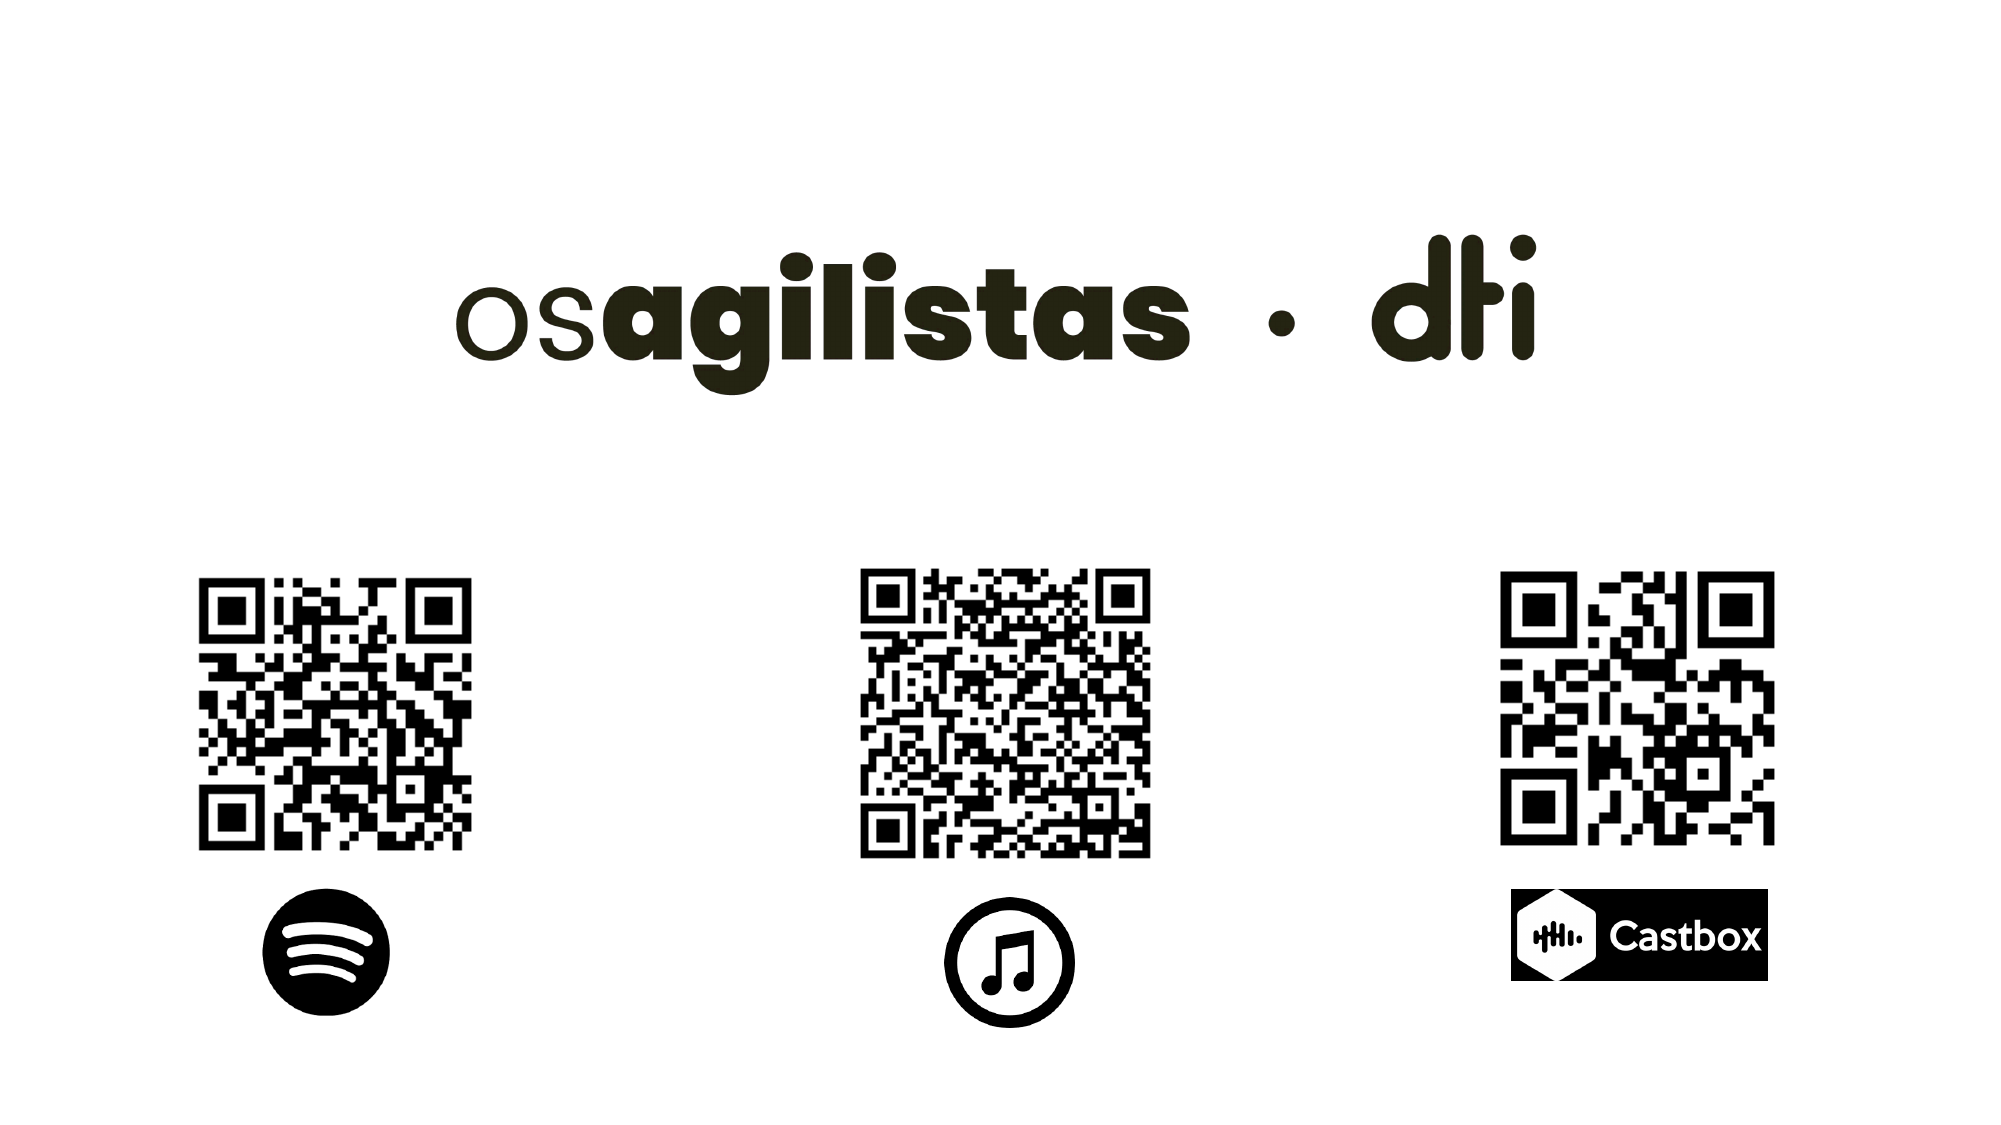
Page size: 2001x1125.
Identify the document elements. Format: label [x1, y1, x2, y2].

picture [850, 558, 1163, 871]
picture [1511, 889, 1768, 981]
picture [1482, 553, 1795, 866]
picture [262, 888, 390, 1016]
picture [179, 558, 492, 871]
picture [437, 171, 1563, 467]
picture [944, 897, 1075, 1028]
